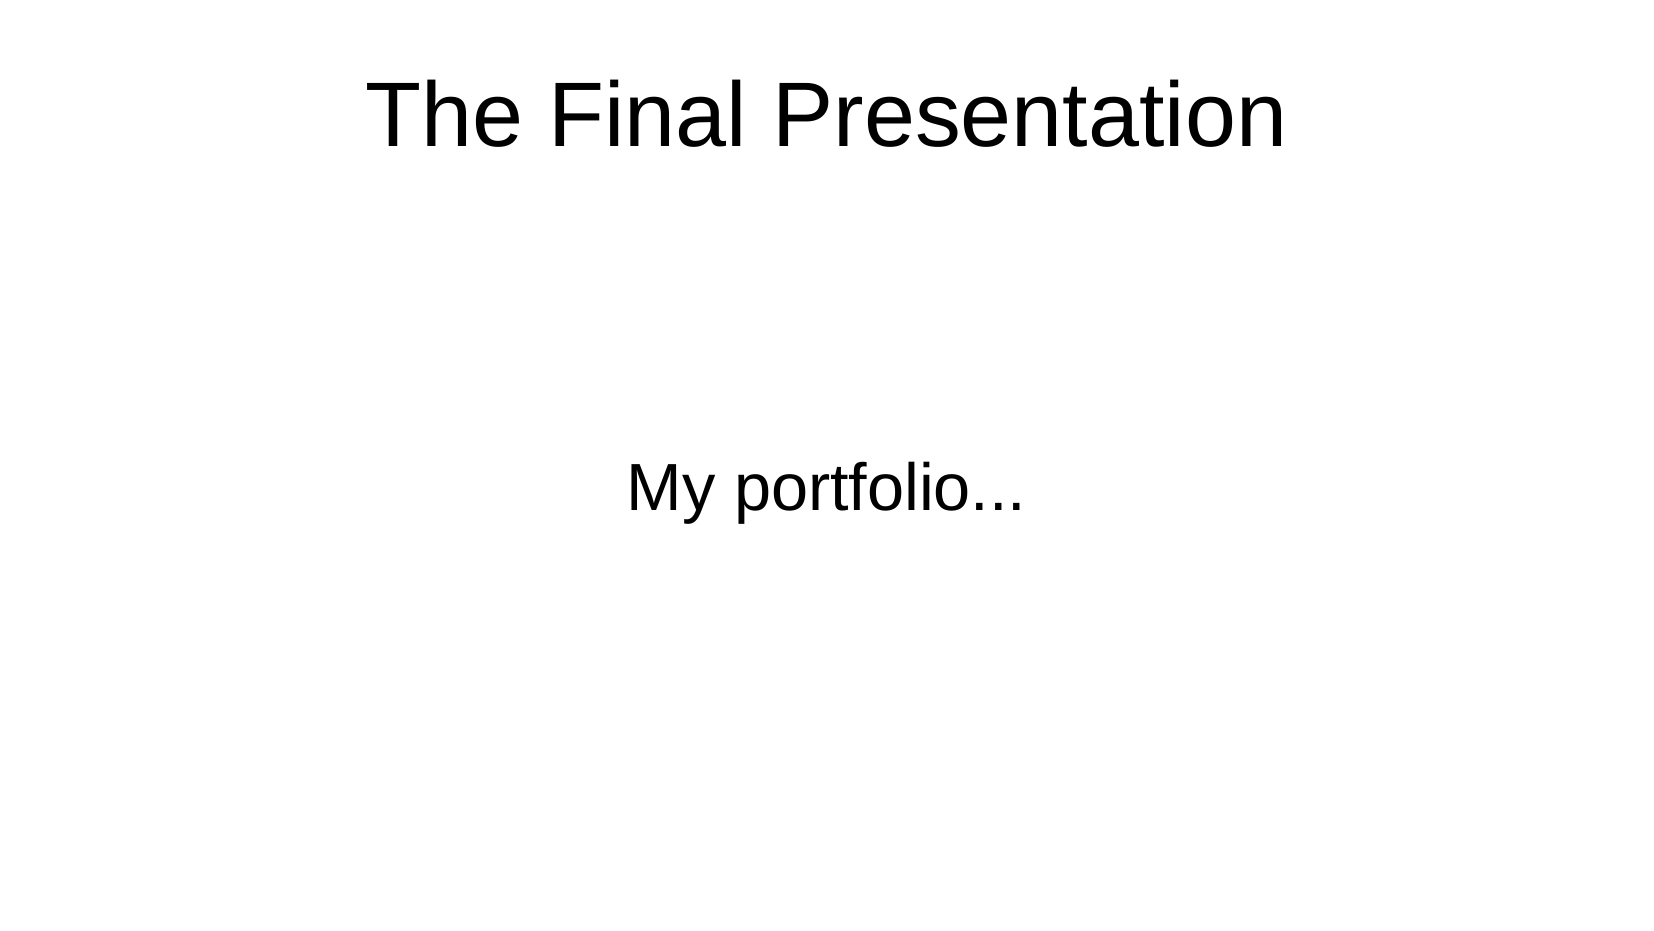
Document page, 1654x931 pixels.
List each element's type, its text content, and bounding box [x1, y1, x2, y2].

title The Final Presentation [82, 37, 1571, 193]
subtitle My portfolio... [82, 217, 1571, 758]
